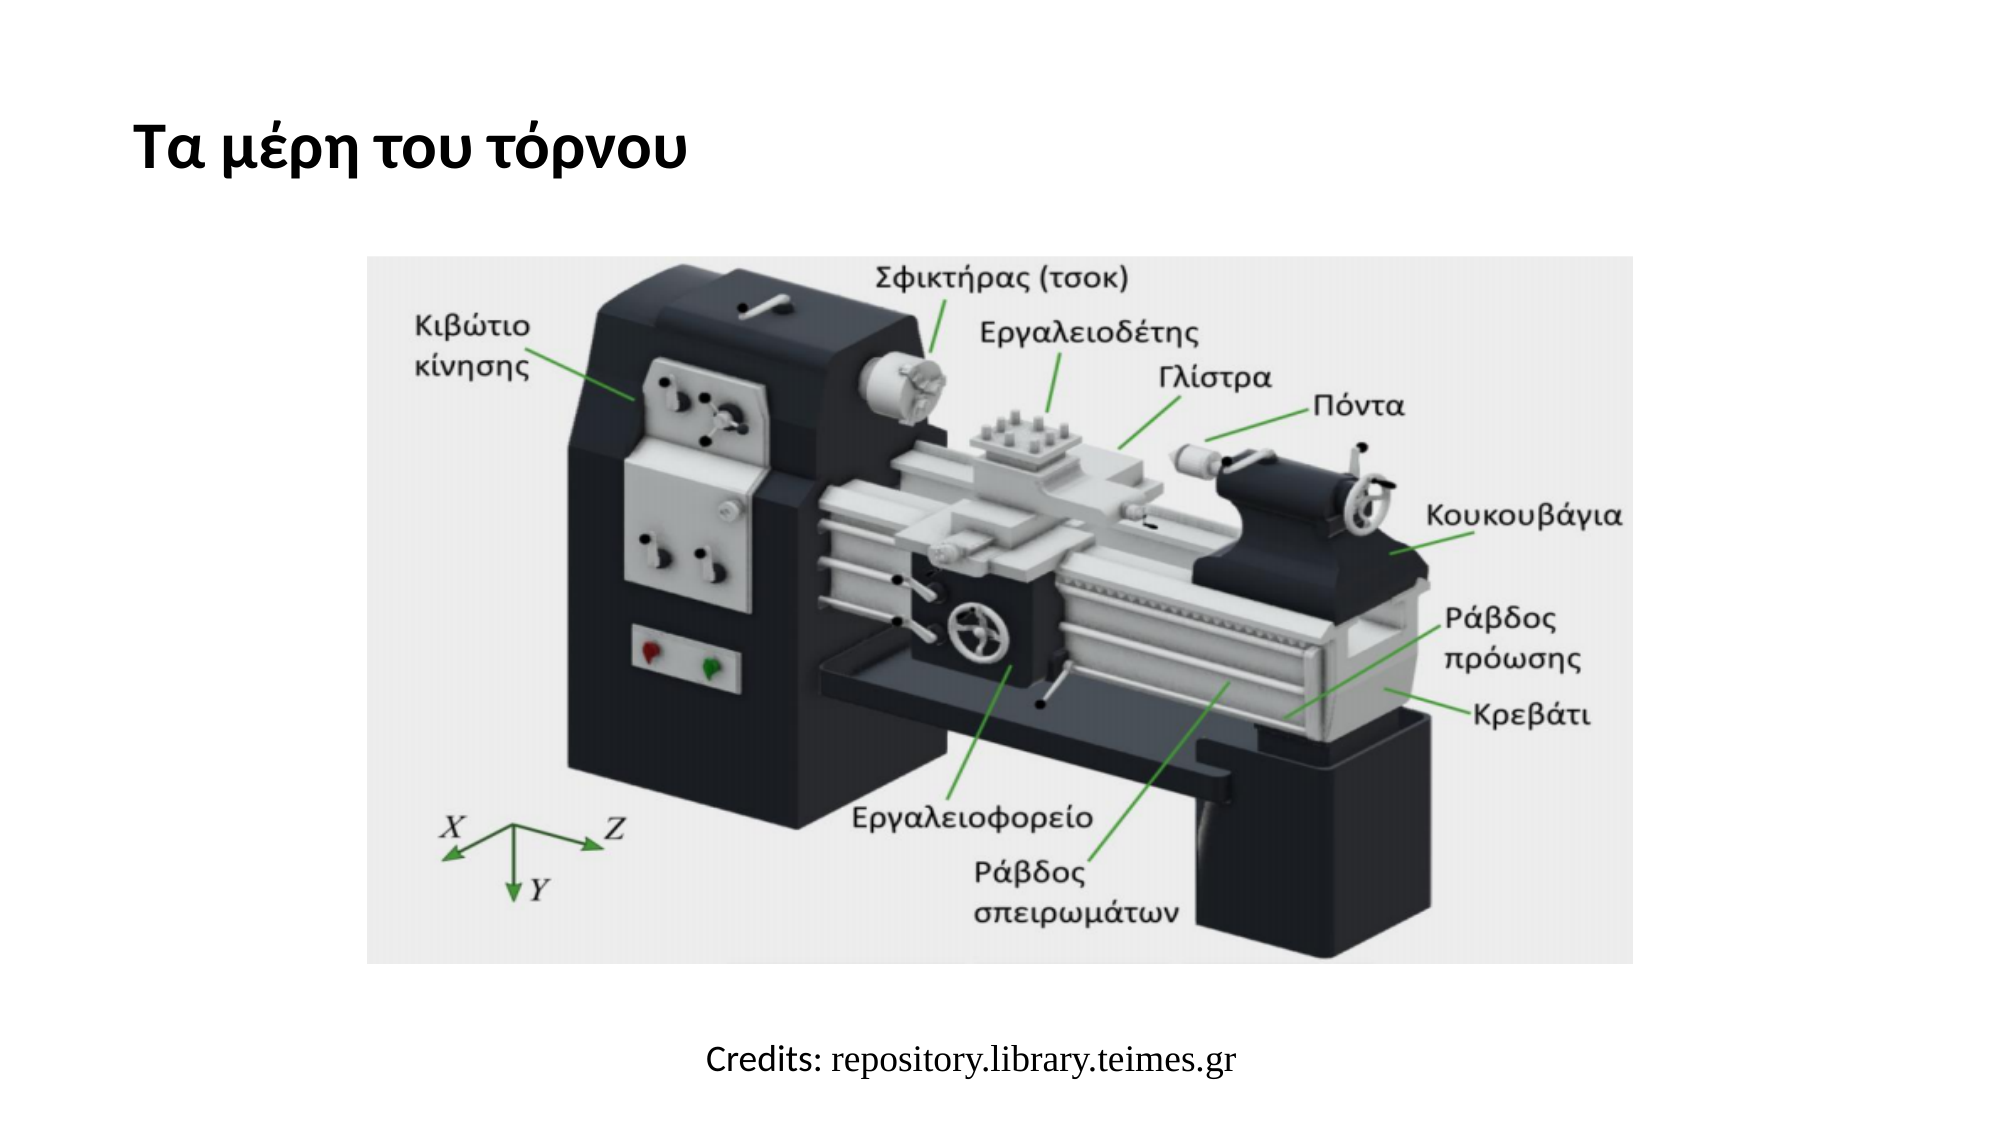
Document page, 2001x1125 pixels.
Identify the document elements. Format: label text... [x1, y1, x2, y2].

text_box Credits: repository.library.teimes.gr [691, 1026, 1271, 1087]
picture [367, 255, 1633, 964]
title Τα μέρη του τόρνου [118, 38, 1844, 256]
